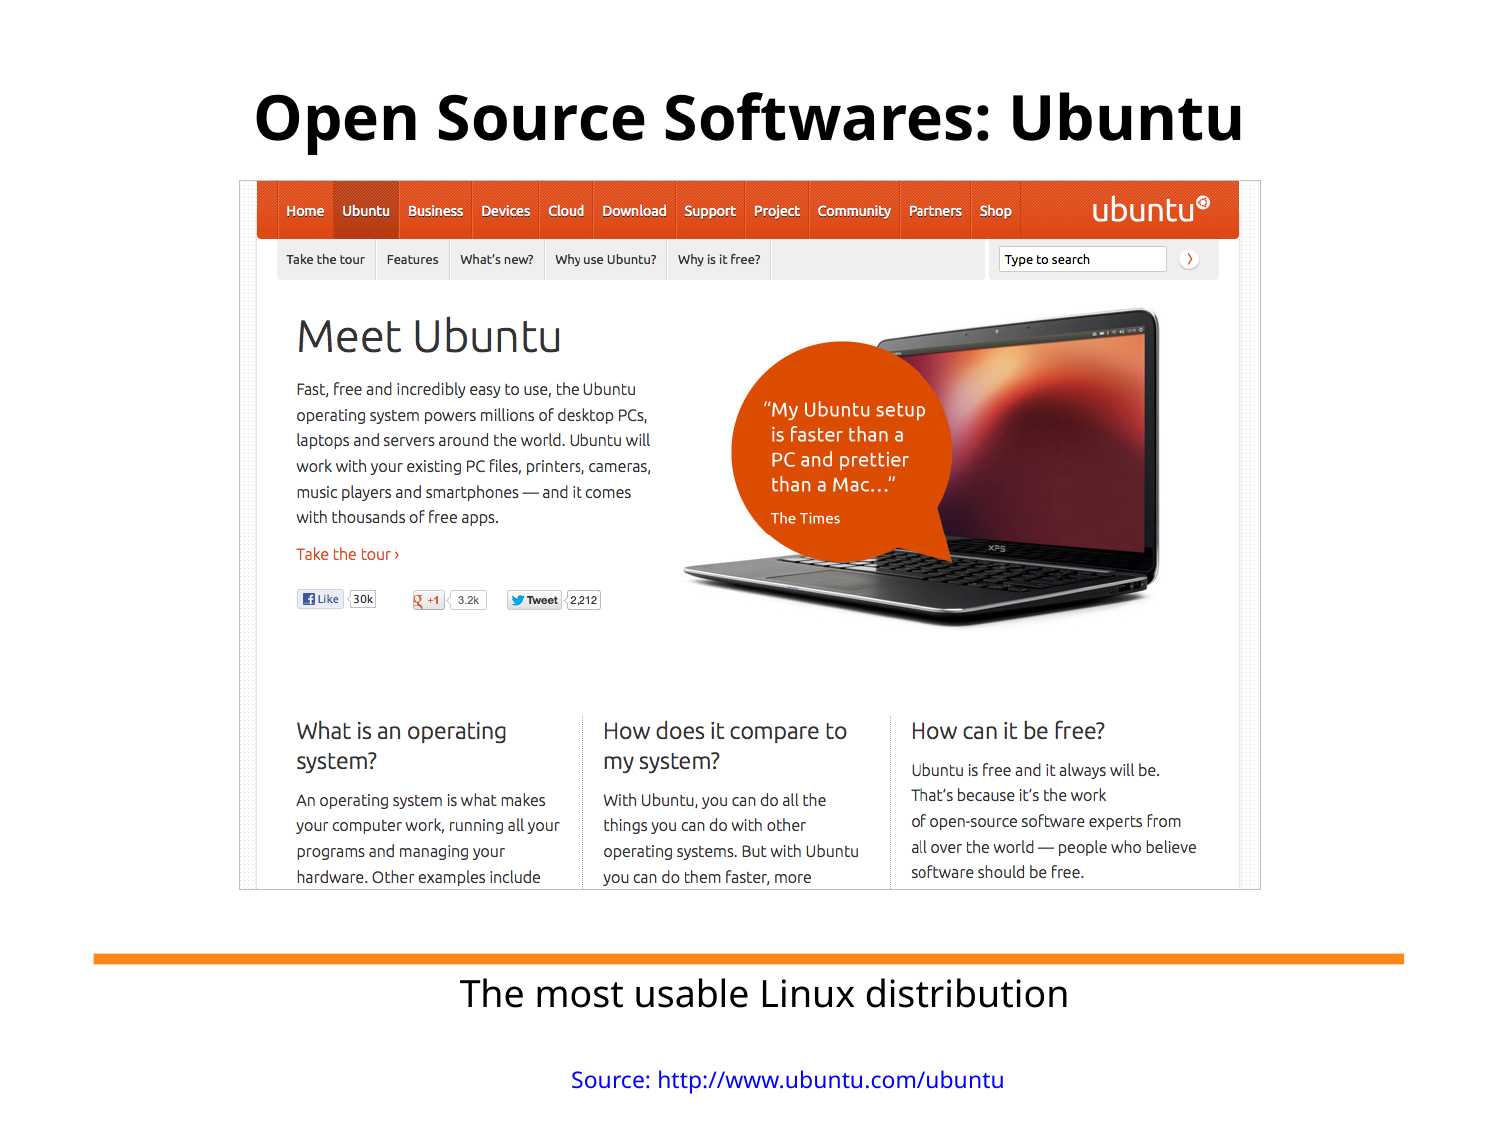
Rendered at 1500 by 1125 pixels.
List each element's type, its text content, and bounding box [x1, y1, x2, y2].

picture [0, 0, 1500, 1125]
text_box The most usable Linux distribution [382, 960, 1148, 1020]
text_box Source: http://www.ubuntu.com/ubuntu [556, 1056, 944, 1098]
title Open Source Softwares: Ubuntu [75, 44, 1426, 188]
